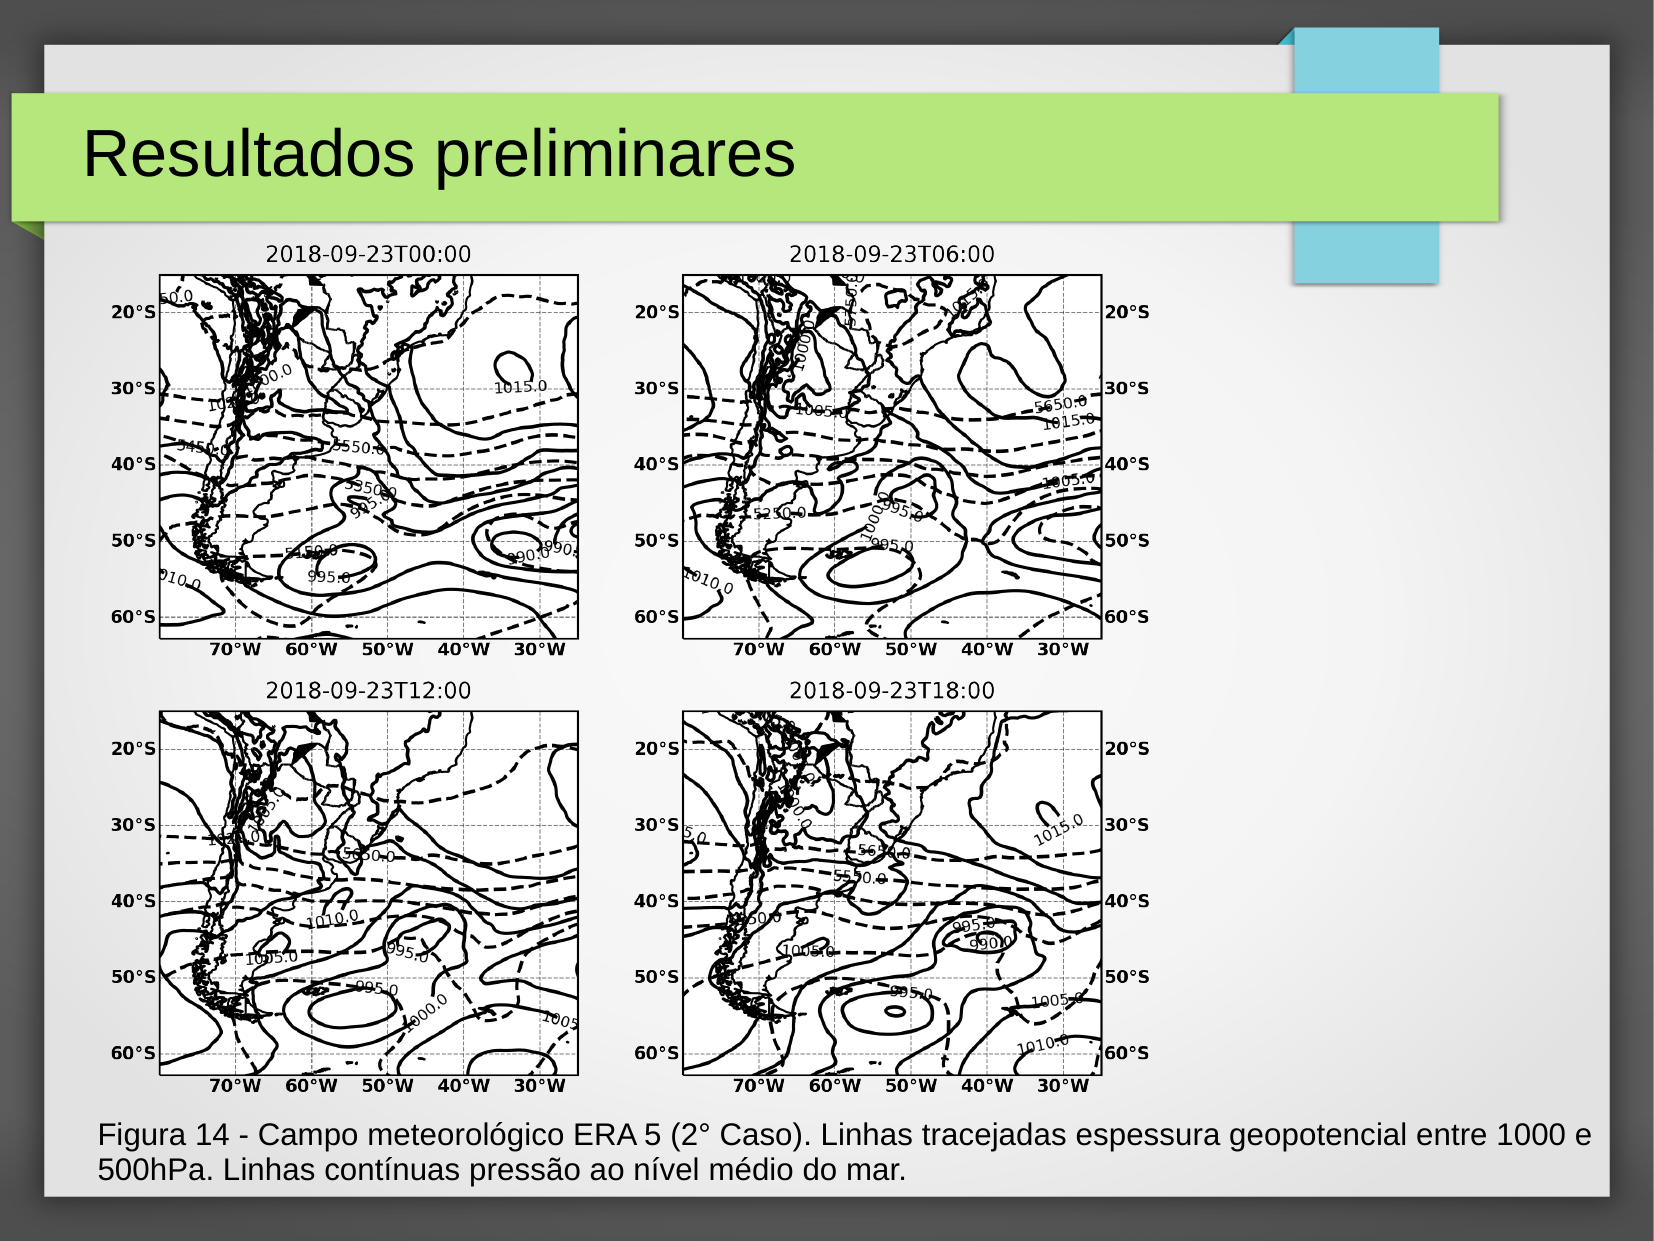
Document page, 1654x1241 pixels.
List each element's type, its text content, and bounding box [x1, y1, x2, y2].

picture [0, 0, 1654, 1241]
text_box Figura 14 - Campo meteorológico ERA 5 (2° Caso). Linhas tracejadas espessura geopotencial entre 1000 e 500hPa. Linhas contínuas pressão ao nível médio do mar. [82, 1110, 1619, 1195]
title Resultados preliminares [82, 94, 1264, 213]
